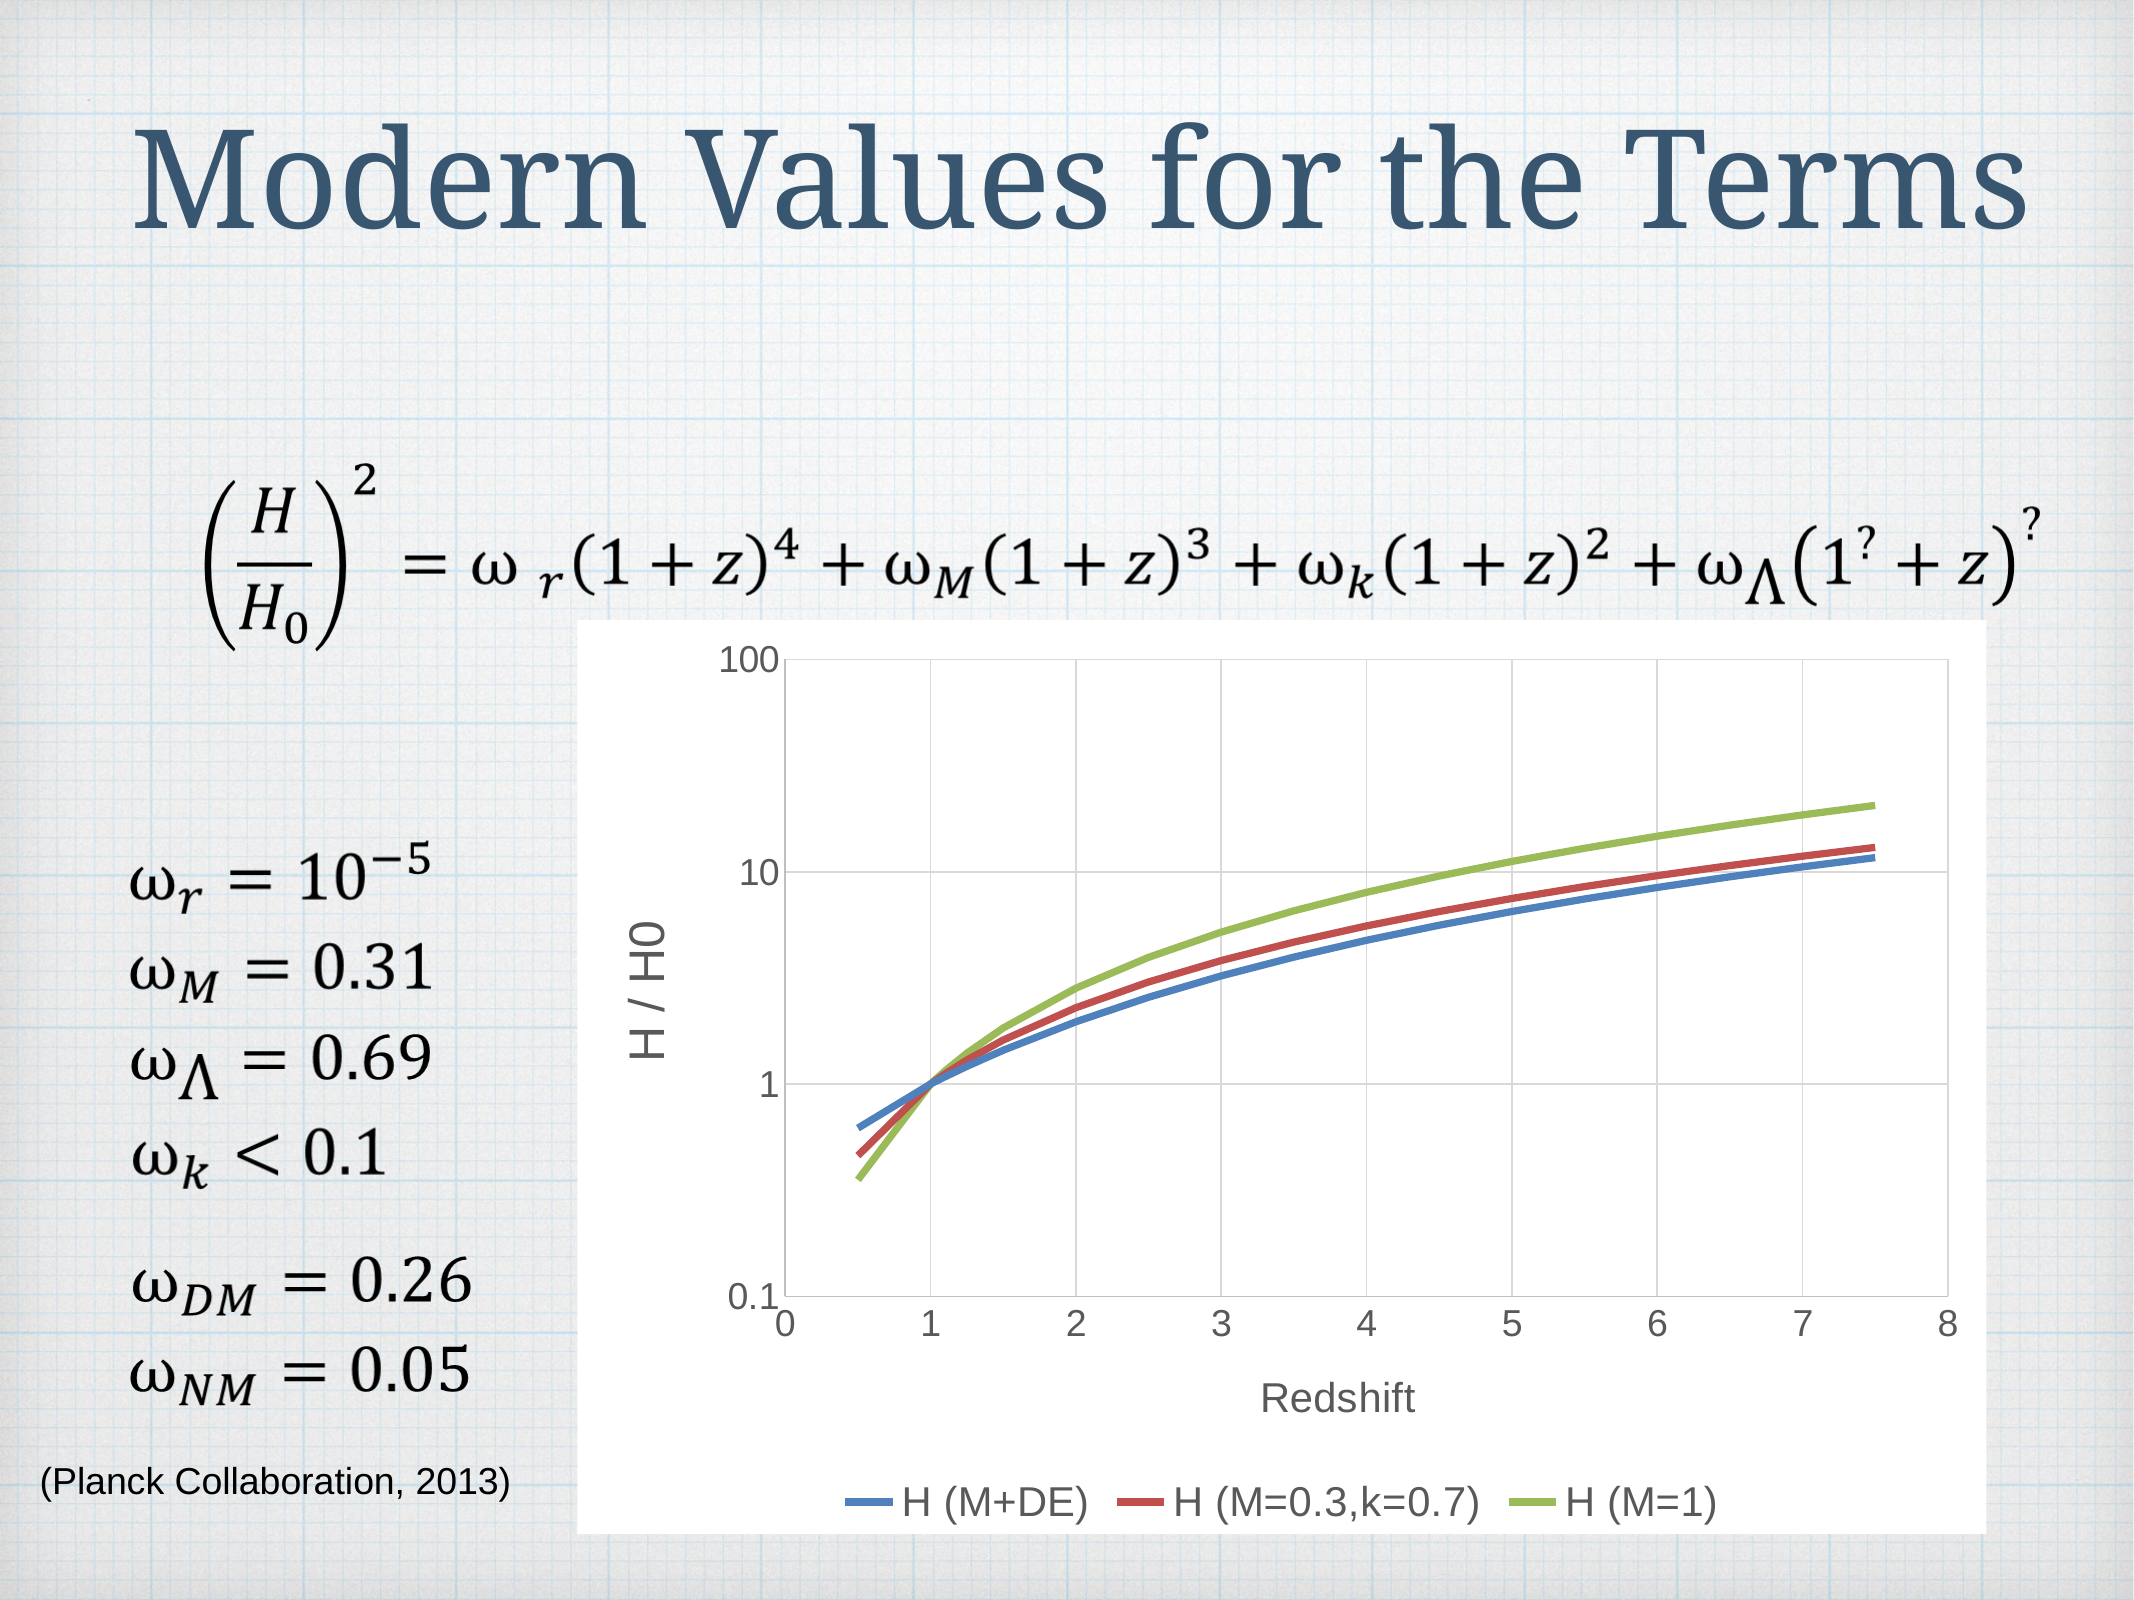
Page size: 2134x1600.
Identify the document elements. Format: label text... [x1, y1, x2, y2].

text_box [116, 832, 446, 915]
text_box [119, 1108, 400, 1190]
chart [577, 620, 1987, 1535]
picture [0, 0, 2134, 1600]
text_box [116, 1326, 484, 1407]
text_box [119, 1236, 485, 1317]
text_box (Planck Collaboration, 2013) [24, 1449, 550, 1510]
text_box [117, 1015, 444, 1100]
text_box [153, 454, 2090, 652]
text_box [116, 923, 447, 1005]
text_box Modern Values for the Terms [30, 0, 2134, 373]
